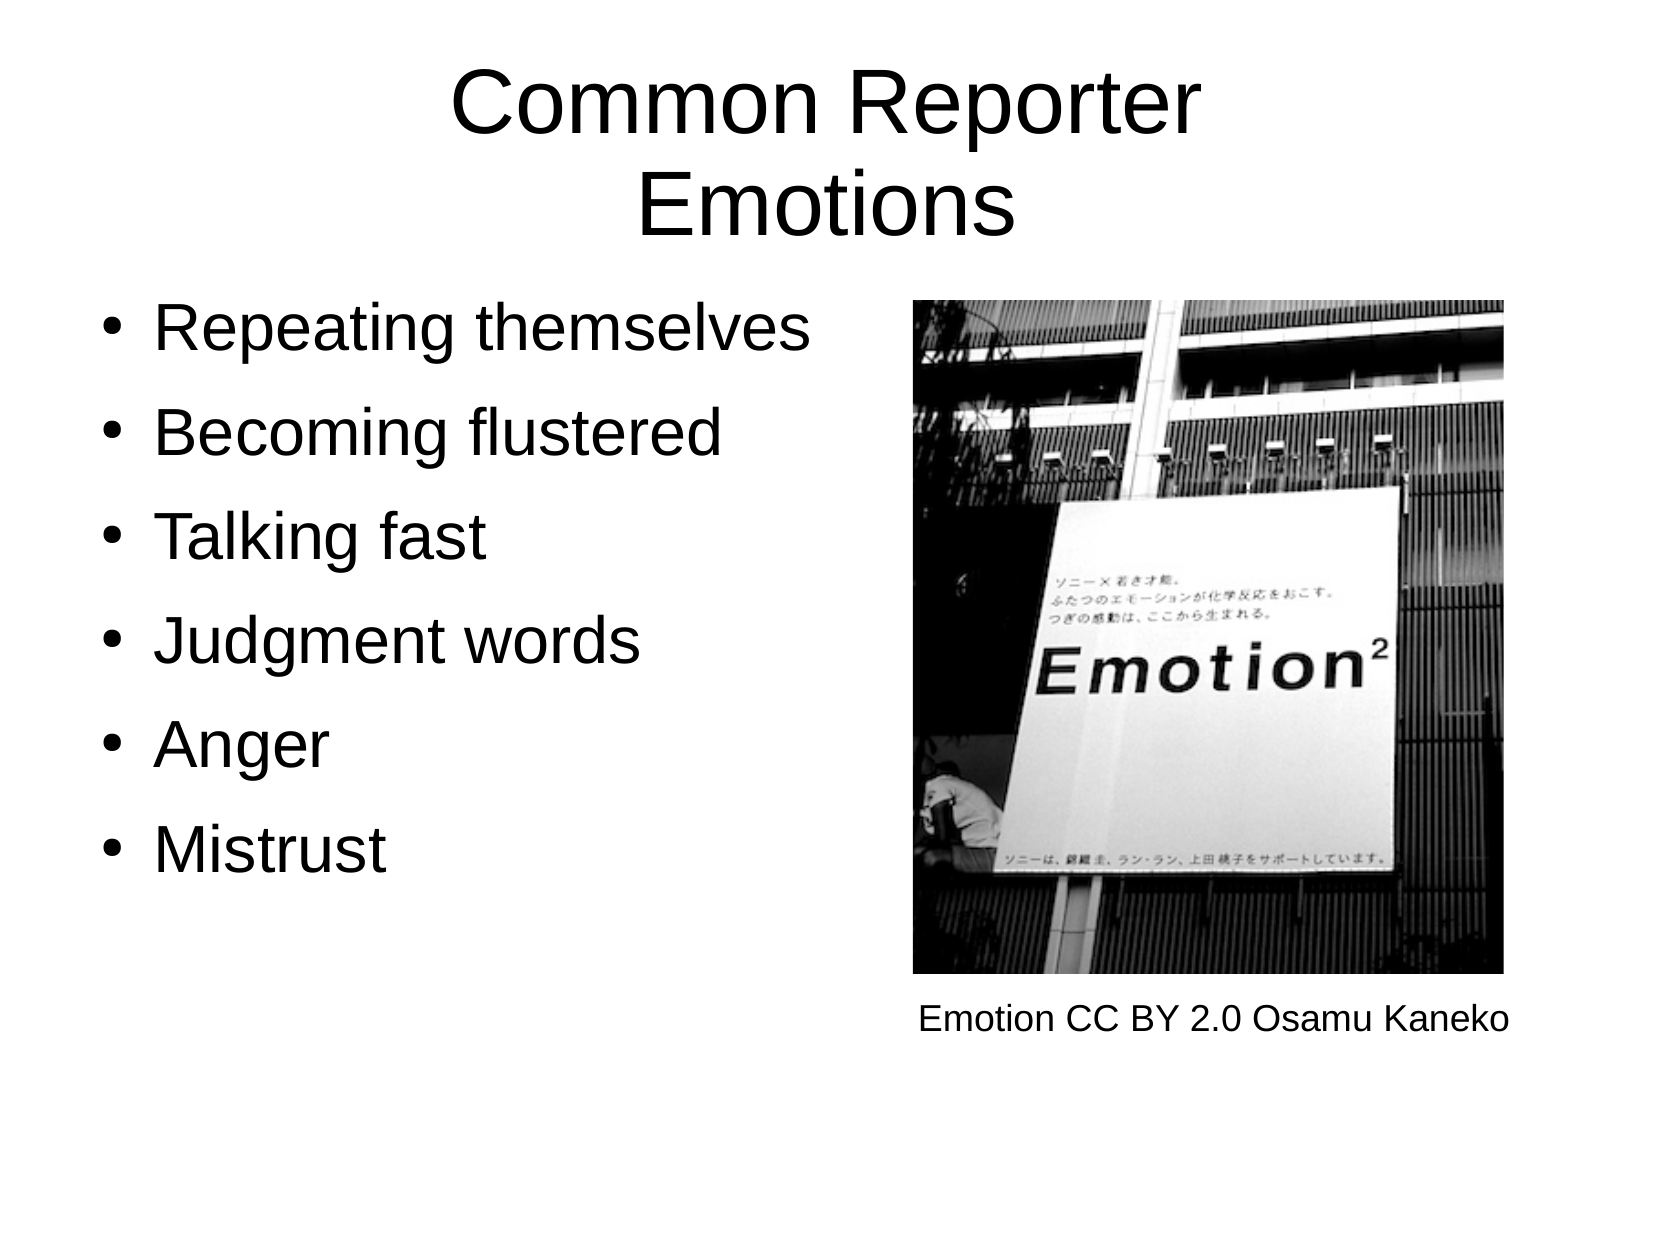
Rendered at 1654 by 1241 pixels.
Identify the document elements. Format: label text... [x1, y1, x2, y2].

picture [912, 300, 1504, 974]
text_box Emotion CC BY 2.0 Osamu Kaneko [903, 990, 1526, 1047]
title Common Reporter Emotions [82, 49, 1571, 257]
list Repeating themselves Becoming flustered Talking fast Judgment words Anger Mistrust [82, 290, 1571, 1010]
